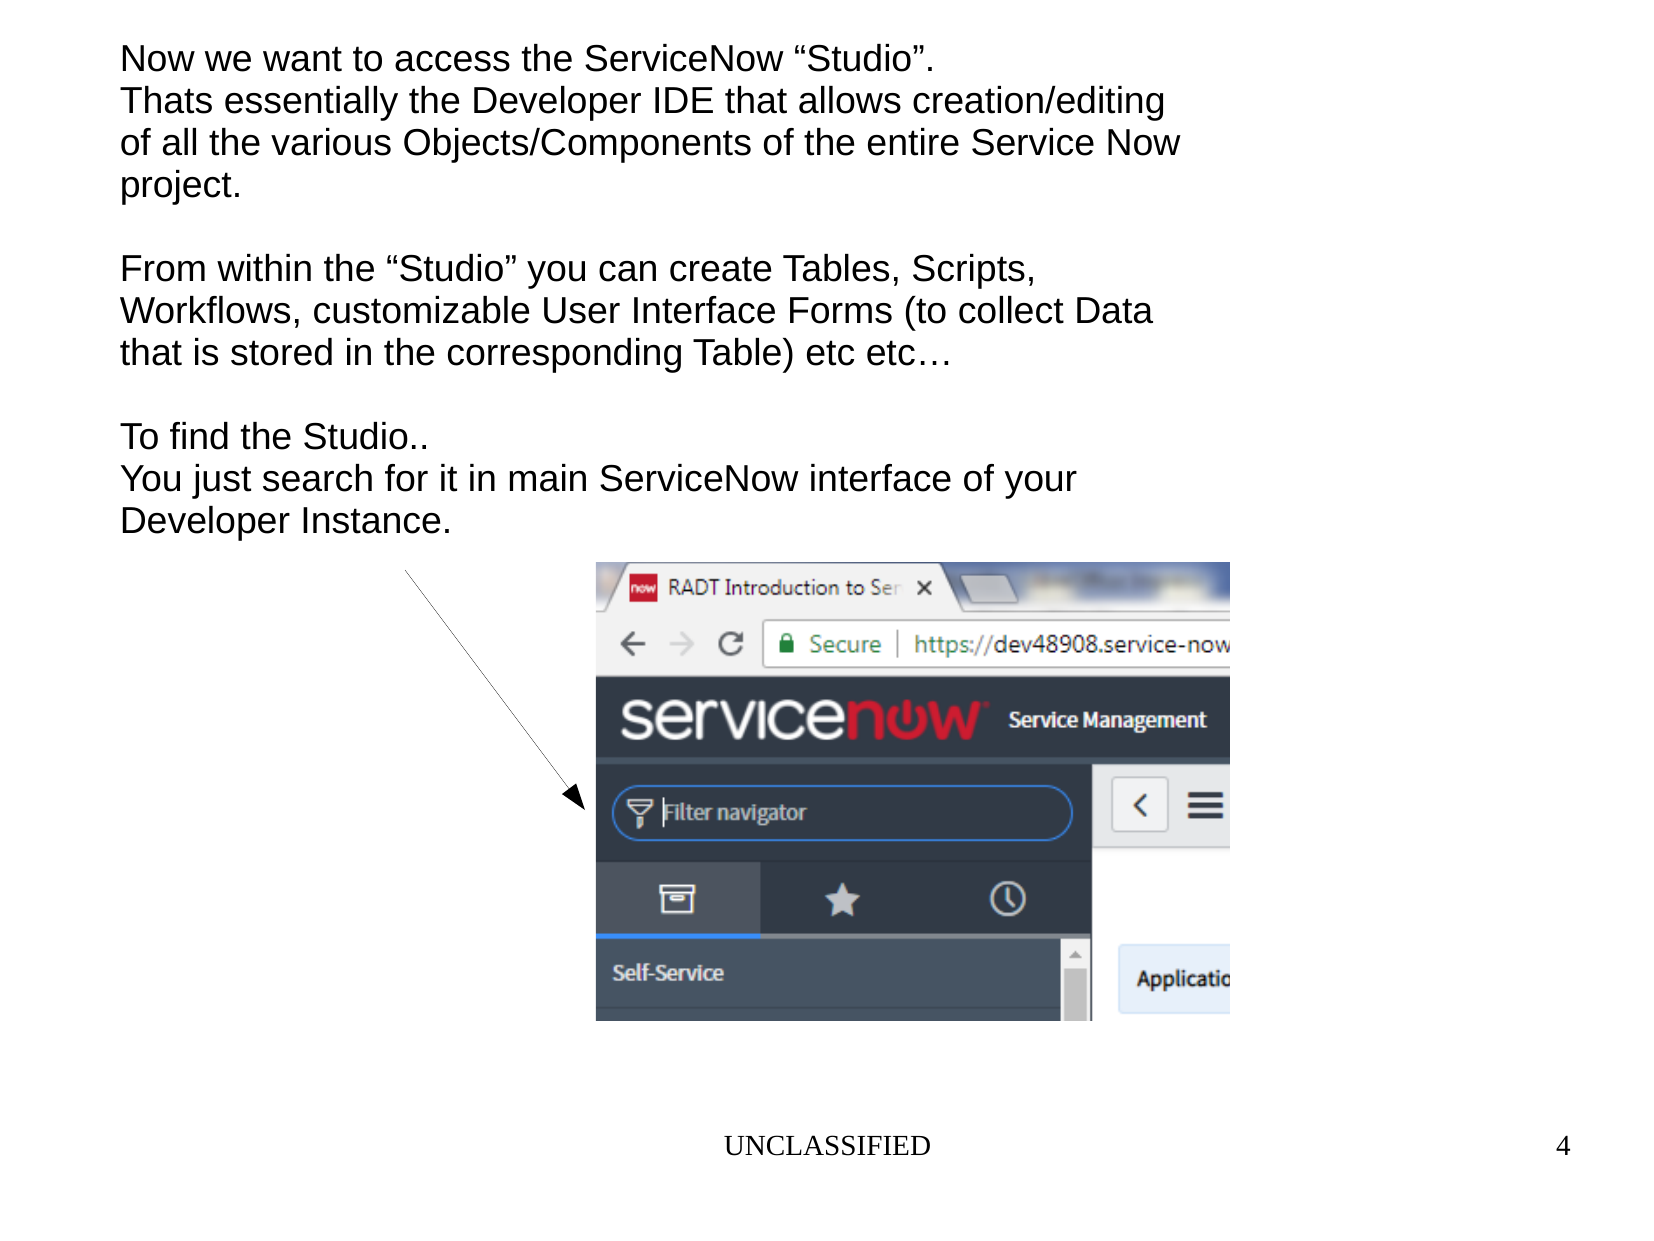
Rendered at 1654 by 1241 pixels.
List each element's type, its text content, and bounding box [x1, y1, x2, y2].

picture [595, 562, 1231, 1021]
text_box Now we want to access the ServiceNow “Studio”. Thats essentially the Developer IDE that allows creation/editing of all the various Objects/Components of the entire Service Now project. From within the “Studio” you can create Tables, Scripts, Workflows, customizable User Interface Forms (to collect Data that is stored in the corresponding Table) etc etc… To find the Studio.. You just search for it in main ServiceNow interface of your Developer Instance. [105, 30, 1216, 870]
